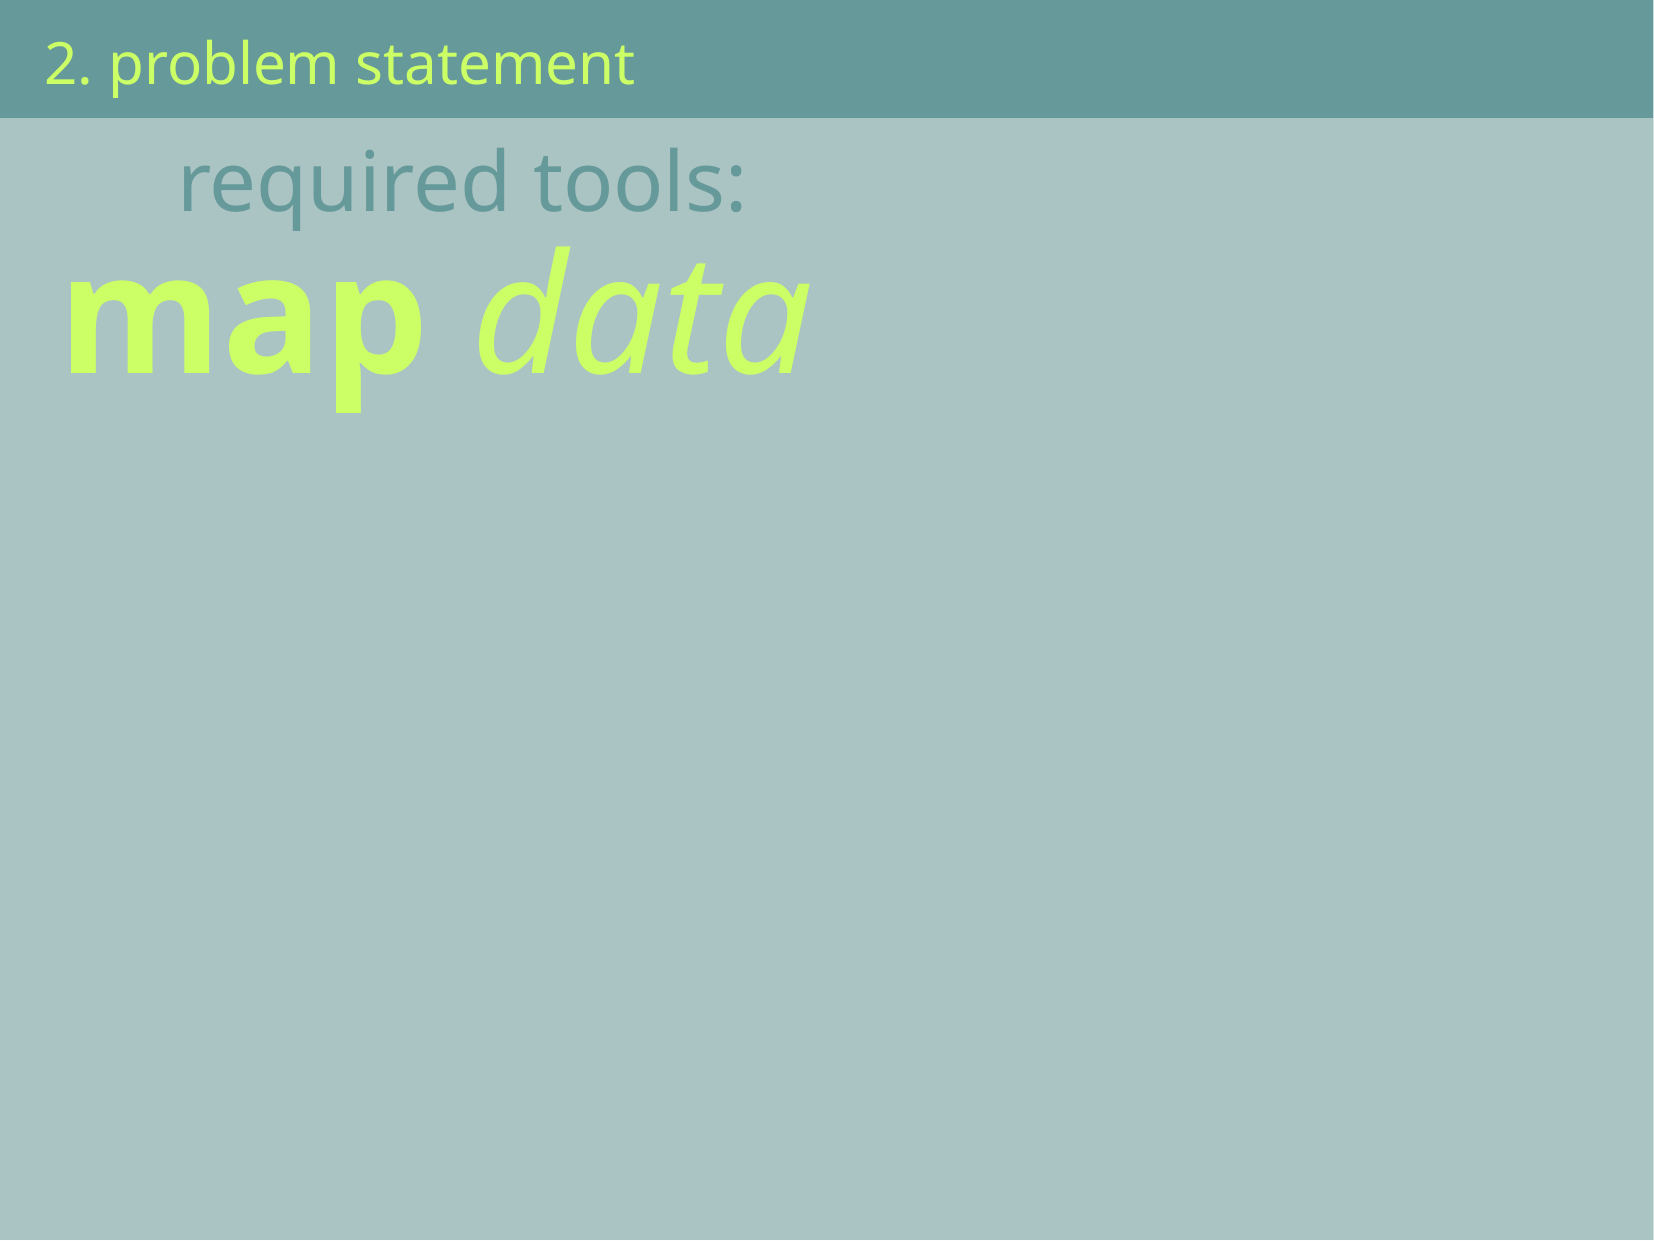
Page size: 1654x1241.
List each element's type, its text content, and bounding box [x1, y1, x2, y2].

text_box map data [43, 187, 1288, 457]
text_box [0, 118, 1654, 1241]
text_box 2. problem statement [29, 14, 590, 119]
text_box required tools: [162, 114, 951, 321]
